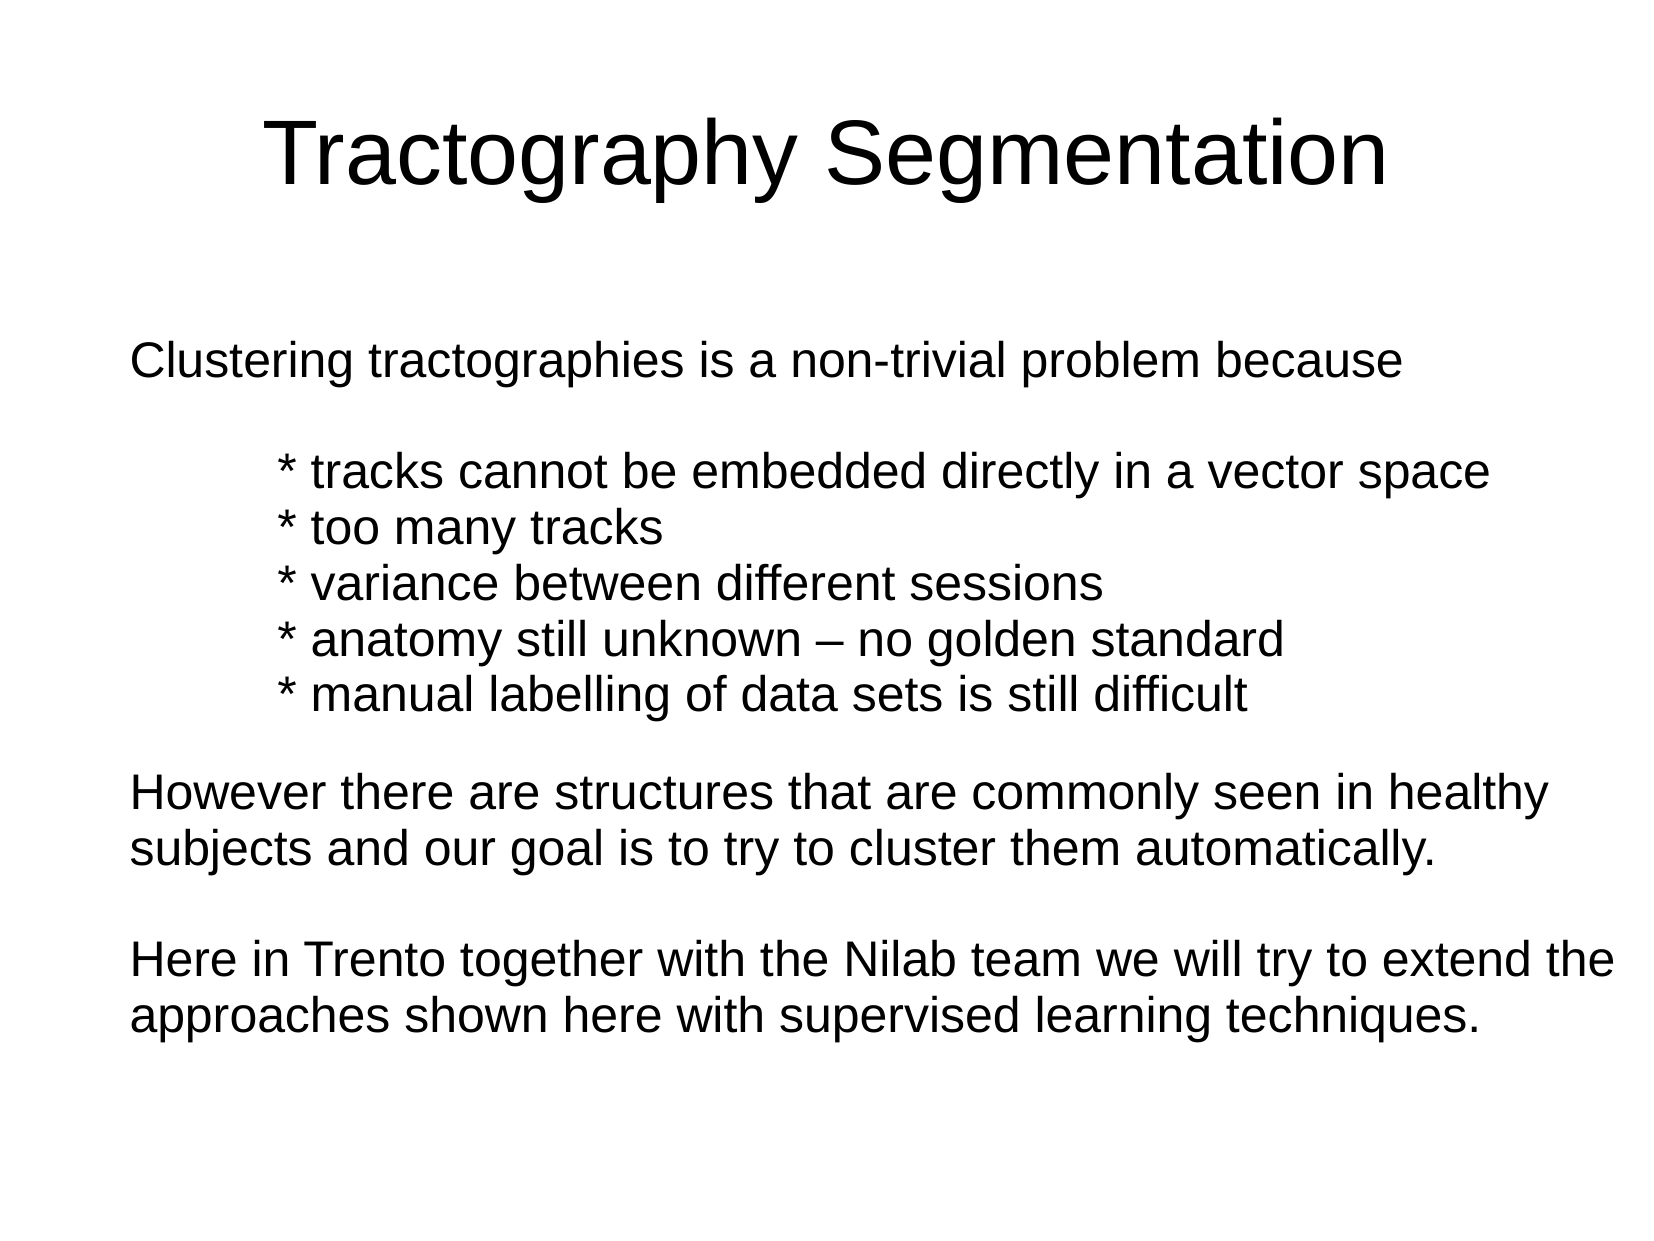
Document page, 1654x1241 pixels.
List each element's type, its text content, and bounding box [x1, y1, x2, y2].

title Tractography Segmentation [82, 56, 1571, 250]
text_box Clustering tractographies is a non-trivial problem because * tracks cannot be embedded directly in a vector space * too many tracks * variance between different sessions * anatomy still unknown – no golden standard * manual labelling of data sets is still difficult However there are structures that are commonly seen in healthy subjects and our goal is to try to cluster them automatically. Here in Trento together with the Nilab team we will try to extend the approaches shown here with supervised learning techniques. [114, 324, 1646, 1135]
